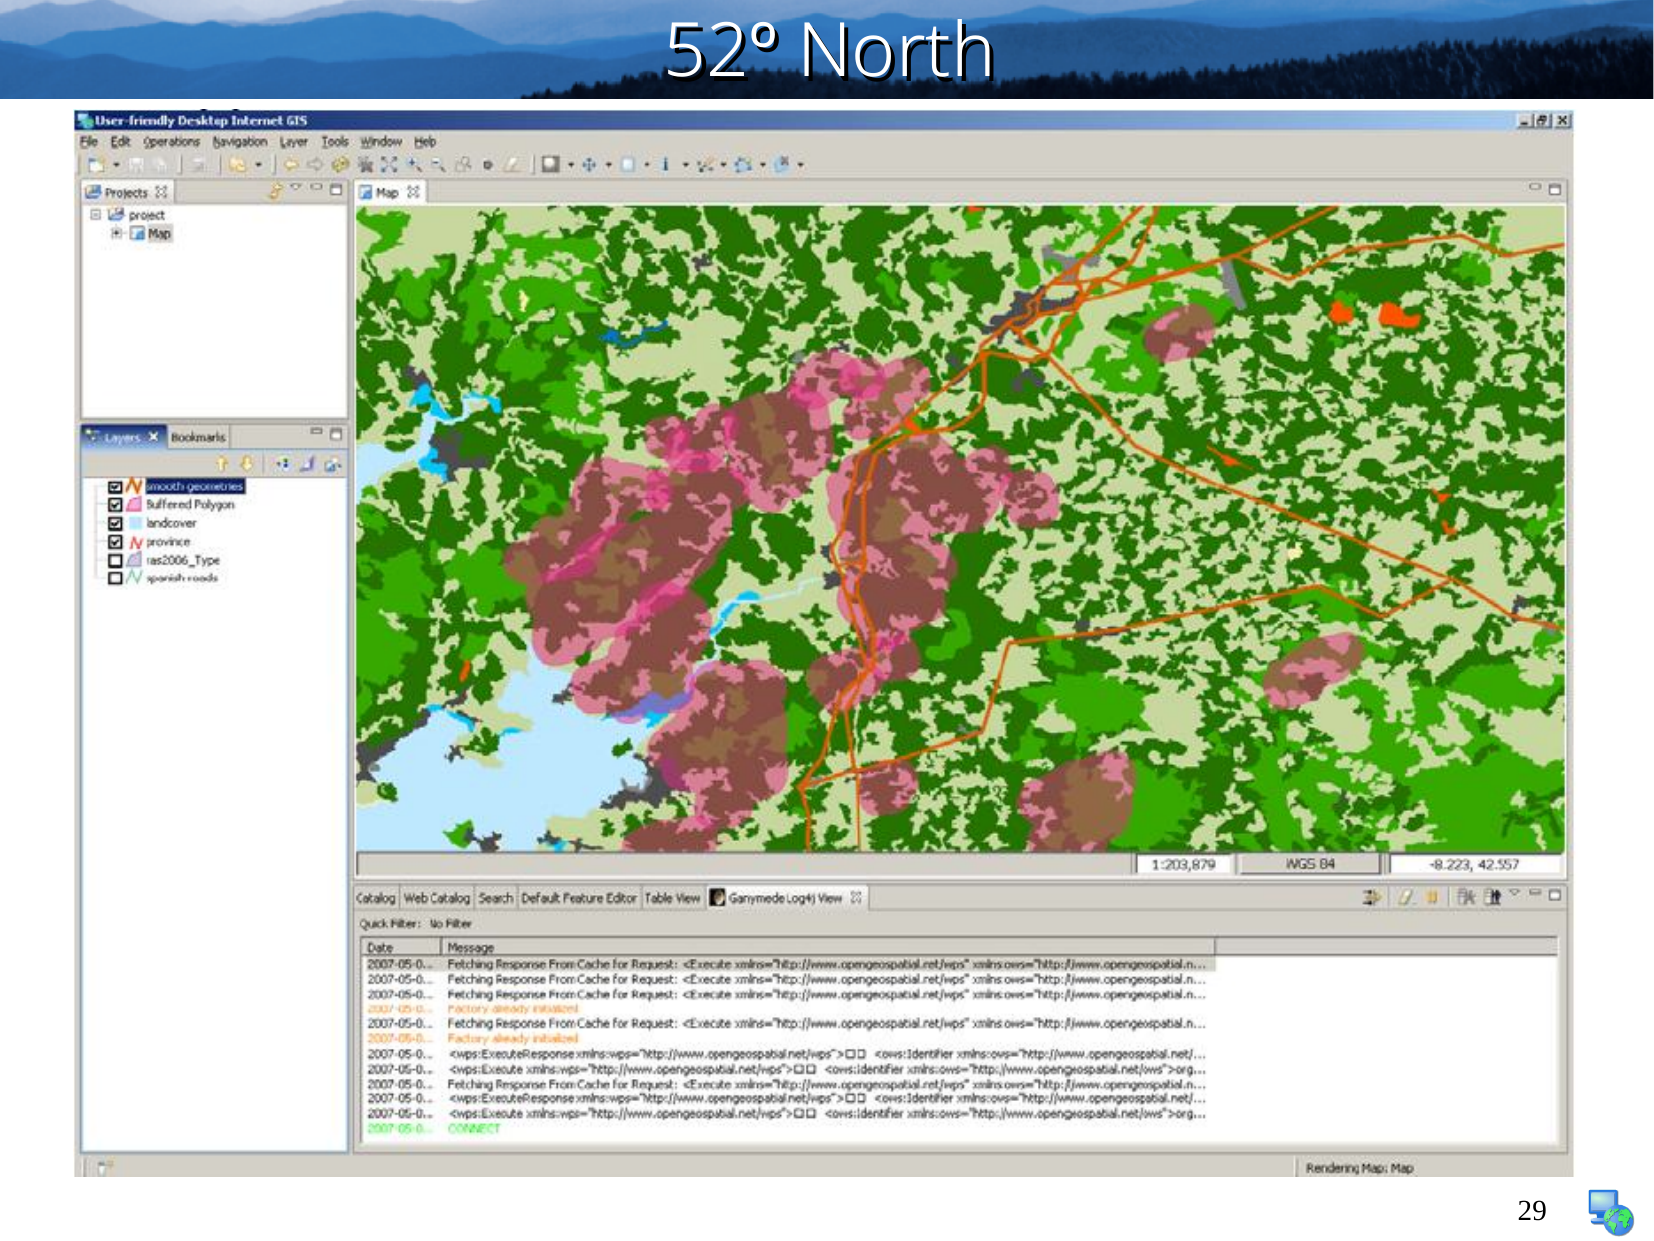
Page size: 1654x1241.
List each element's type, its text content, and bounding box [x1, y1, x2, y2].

picture [73, 109, 1581, 1177]
picture [0, 0, 1654, 99]
title 52º North [49, 0, 1611, 96]
picture [1588, 1189, 1635, 1238]
